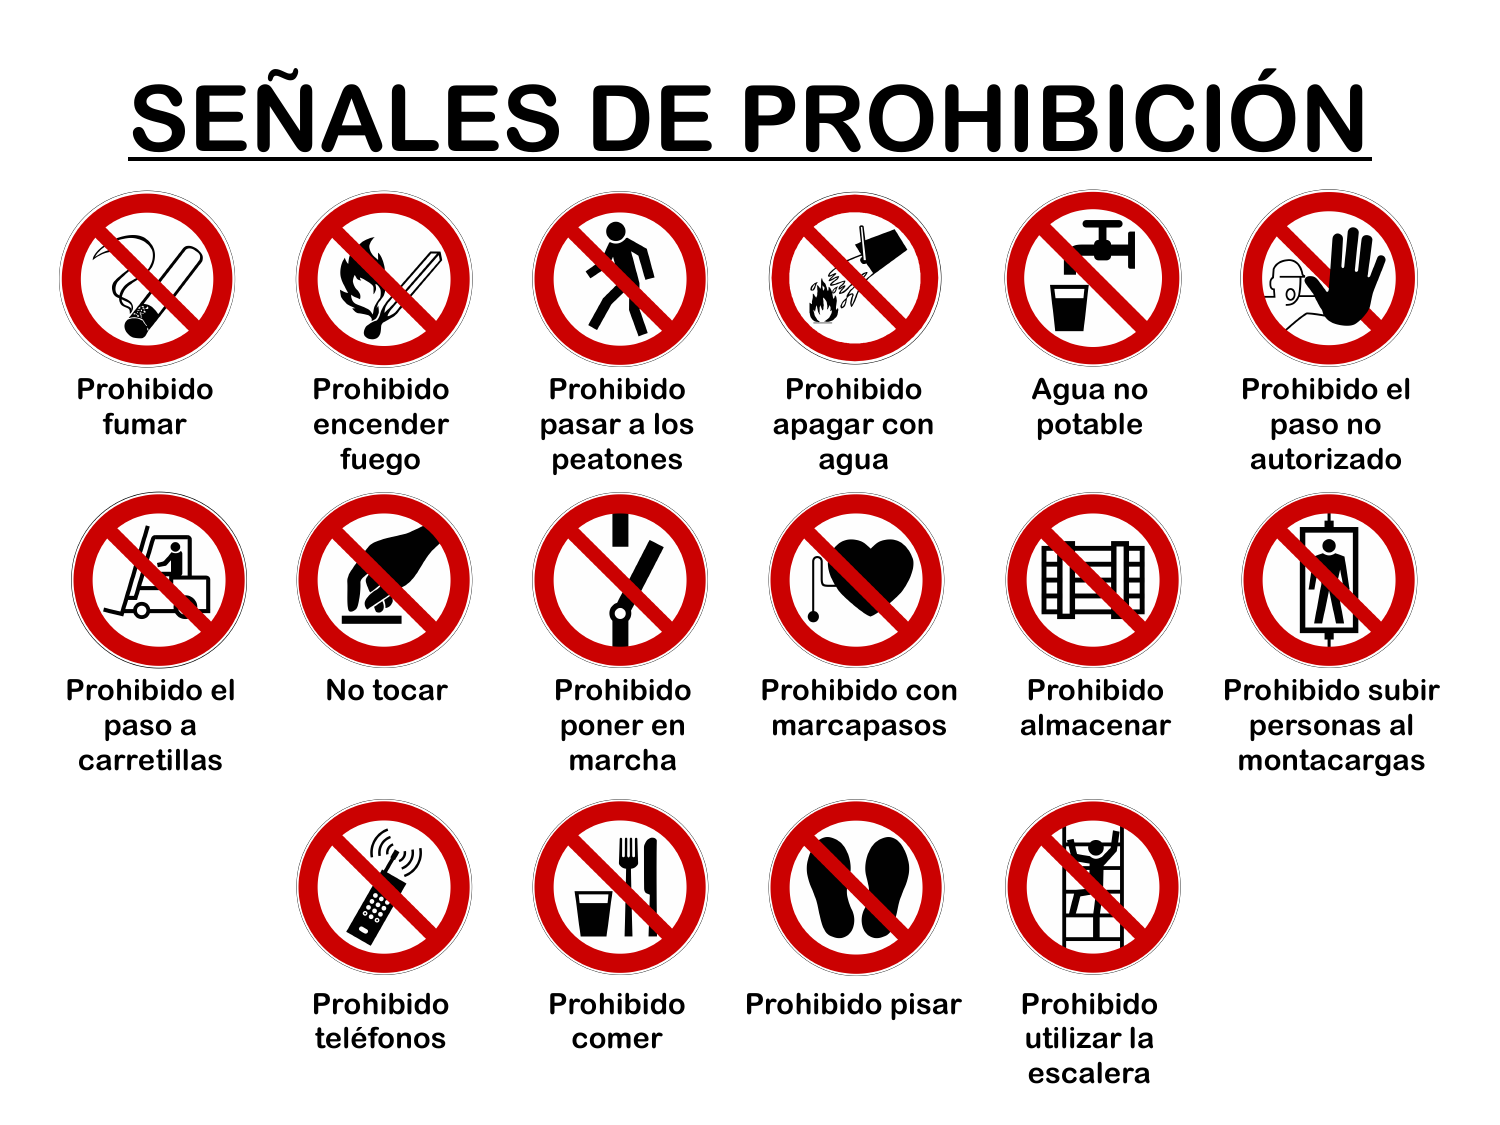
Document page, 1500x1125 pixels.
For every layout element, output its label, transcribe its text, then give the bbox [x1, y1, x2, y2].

picture [1240, 491, 1418, 668]
picture [1004, 189, 1182, 367]
text_box Prohibido poner en marcha [507, 668, 739, 780]
text_box Prohibido fumar [29, 367, 261, 444]
text_box Prohibido subir personas al montacargas [1216, 668, 1448, 780]
picture [295, 491, 473, 668]
picture [58, 190, 236, 367]
picture [531, 190, 709, 367]
picture [1004, 798, 1182, 976]
text_box Prohibido utilizar la escalera [974, 981, 1205, 1093]
picture [767, 491, 945, 668]
picture [1240, 189, 1418, 367]
text_box Prohibido el paso no autorizado [1210, 367, 1442, 479]
picture [1004, 491, 1182, 668]
title SEÑALES DE PROHIBICIÓN [75, 45, 1426, 185]
picture [70, 491, 248, 668]
text_box Prohibido encender fuego [265, 367, 497, 444]
text_box Prohibido apagar con agua [738, 367, 969, 479]
text_box Prohibido comer [501, 981, 733, 1058]
text_box Prohibido el paso a carretillas [35, 668, 266, 780]
text_box No tocar [271, 668, 503, 710]
text_box Prohibido con marcapasos [744, 668, 975, 745]
text_box Prohibido teléfonos [265, 981, 497, 1058]
text_box Prohibido almacenar [980, 668, 1211, 745]
text_box Prohibido pisar [738, 981, 969, 1023]
text_box Prohibido pasar a los peatones [502, 367, 733, 479]
picture [531, 491, 709, 668]
text_box Agua no potable [974, 367, 1206, 444]
picture [295, 190, 473, 367]
picture [295, 798, 473, 976]
picture [767, 798, 945, 977]
picture [531, 798, 709, 976]
picture [767, 190, 945, 367]
